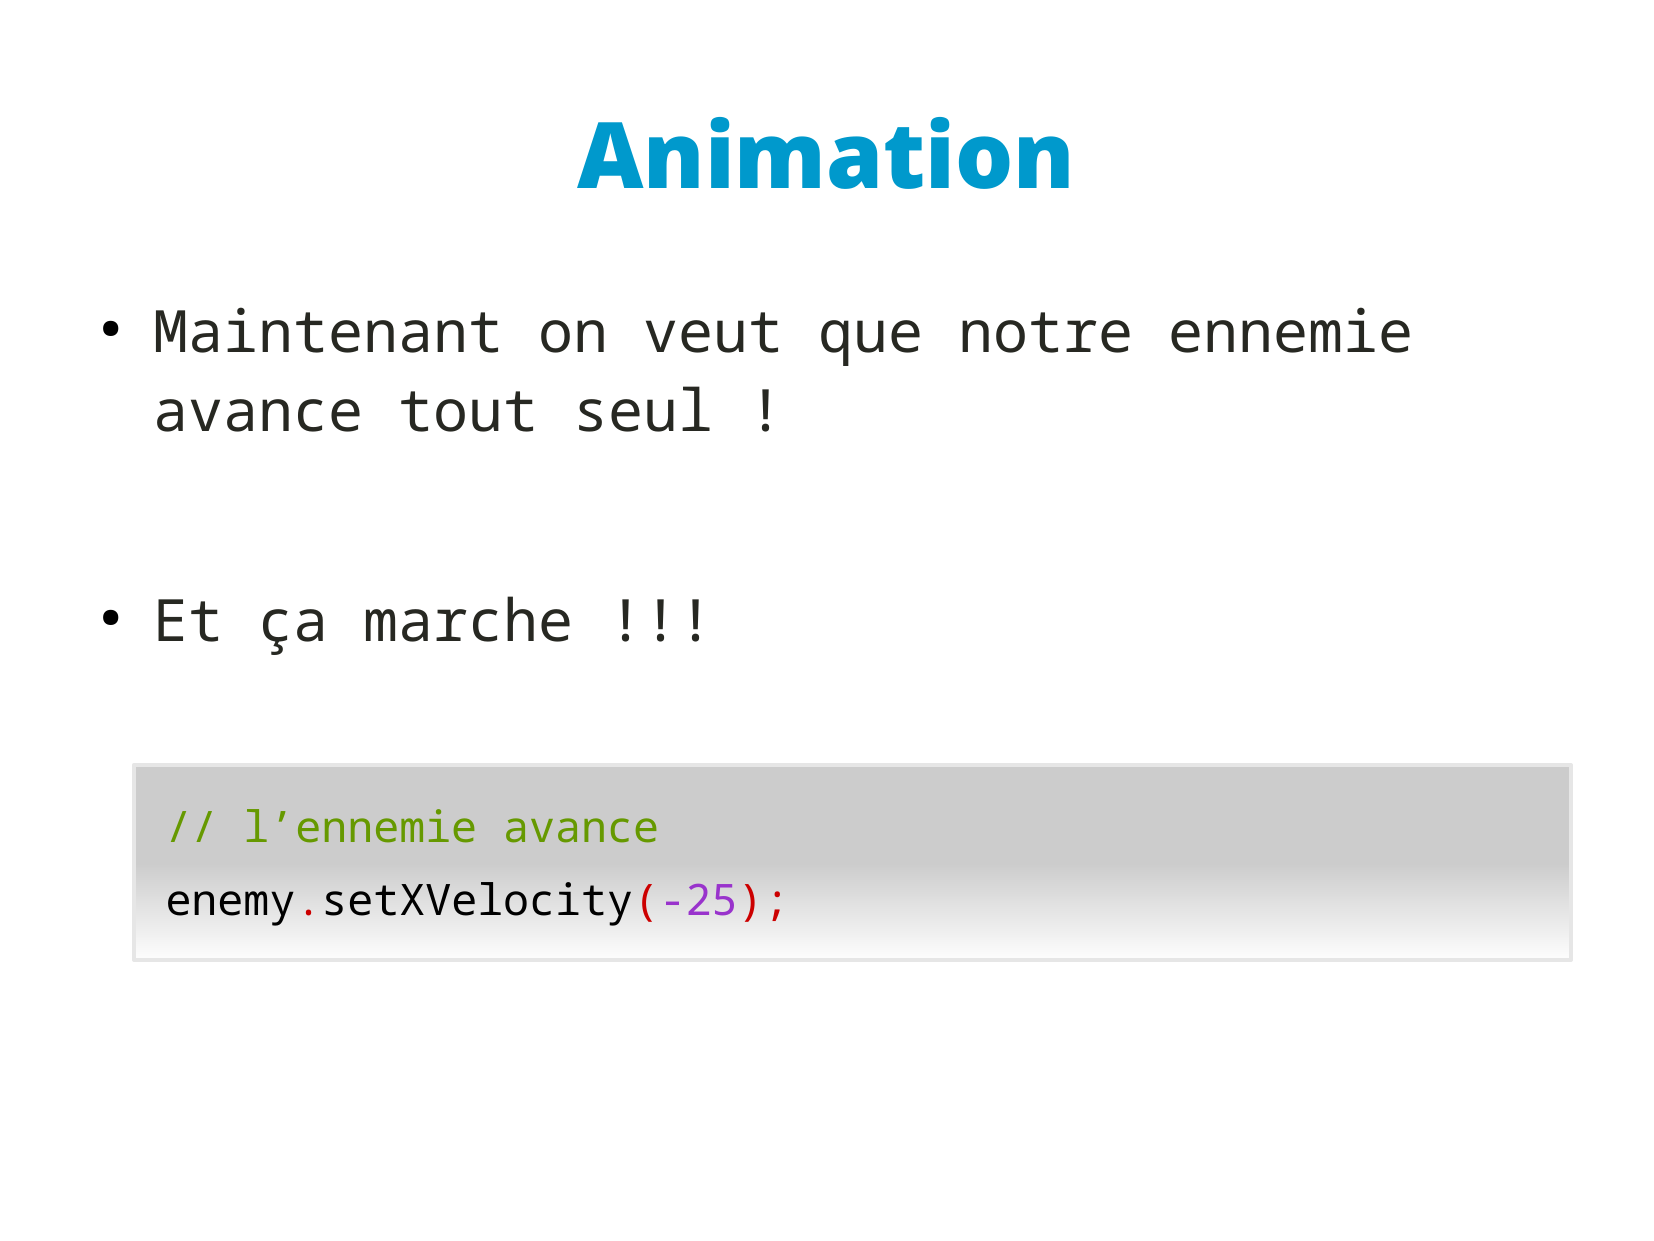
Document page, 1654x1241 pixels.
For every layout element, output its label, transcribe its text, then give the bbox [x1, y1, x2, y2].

list // l’ennemie avance enemy.setXVelocity(-25); [133, 765, 1571, 961]
list Maintenant on veut que notre ennemie avance tout seul ! Et ça marche !!! [82, 290, 1571, 1010]
title Animation [82, 49, 1571, 257]
